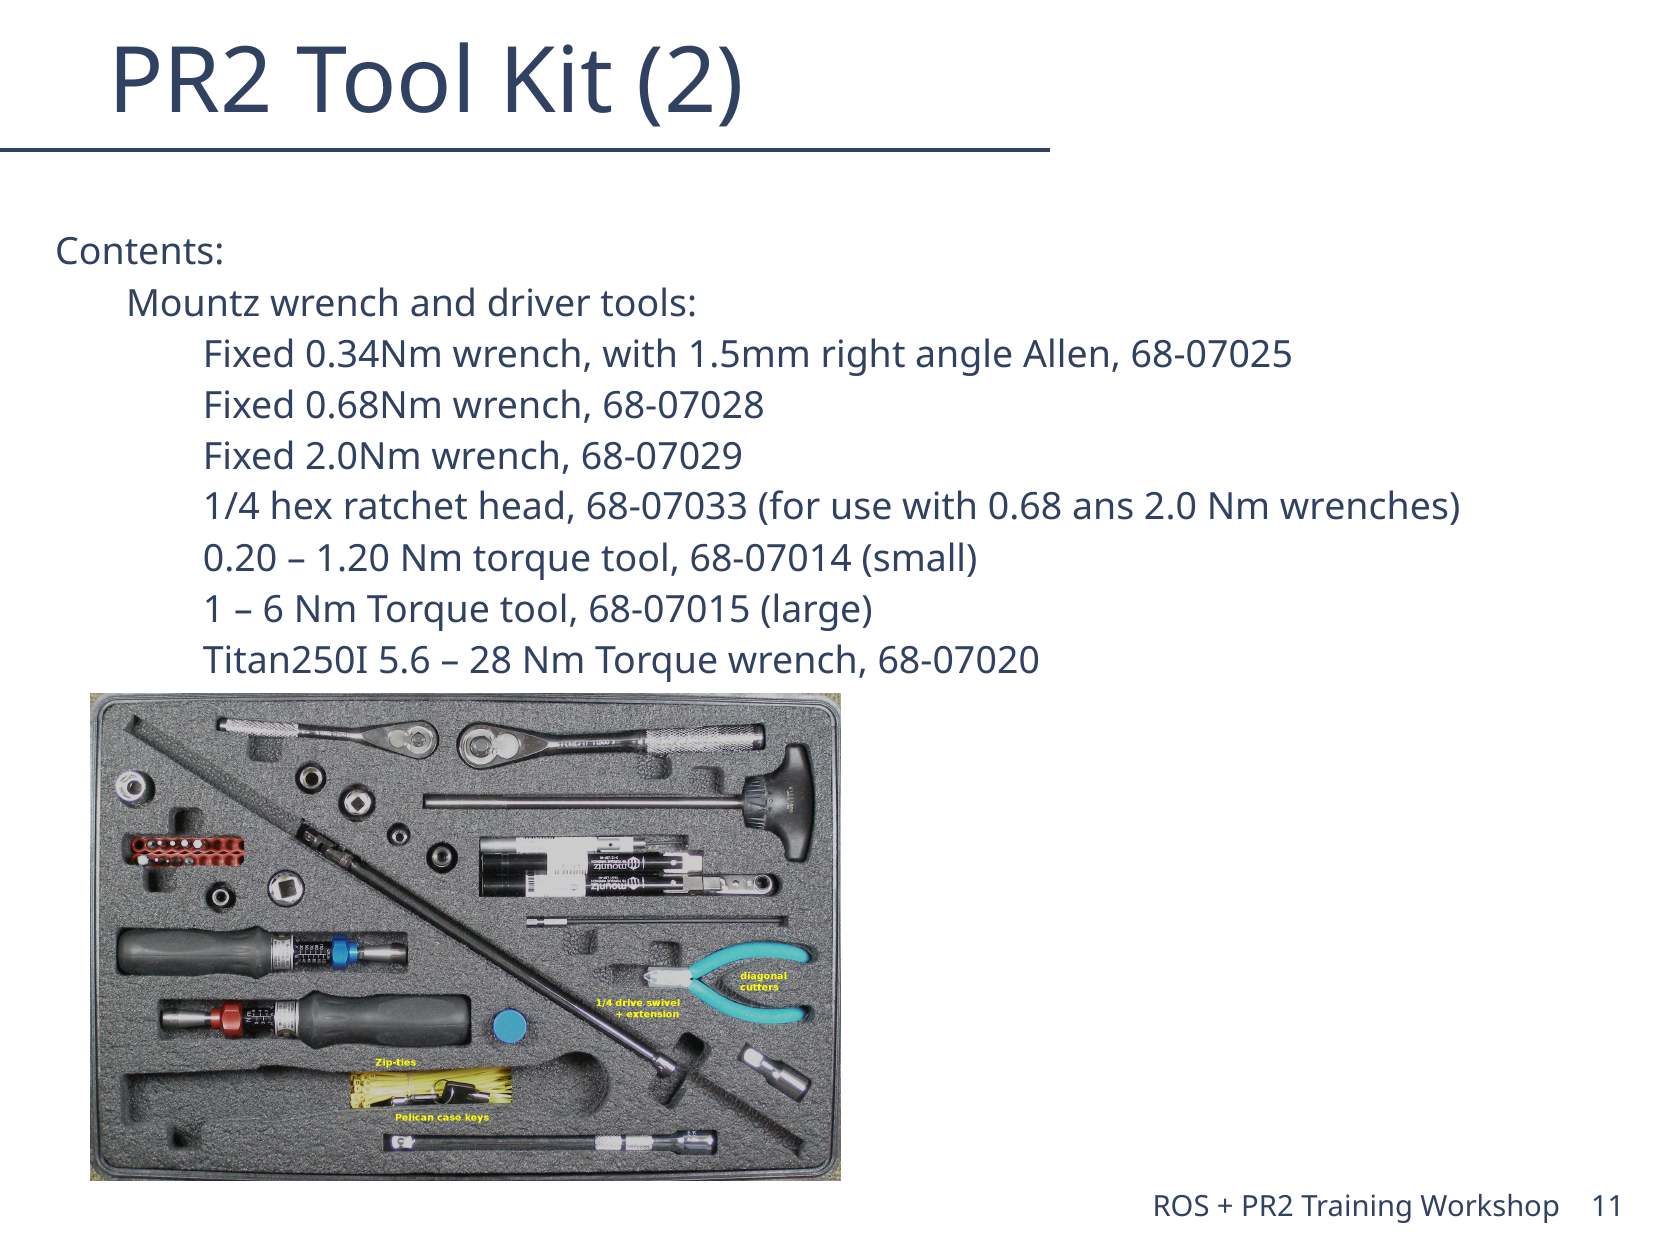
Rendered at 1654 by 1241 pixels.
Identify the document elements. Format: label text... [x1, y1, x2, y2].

list Contents: Mountz wrench and driver tools: Fixed 0.34Nm wrench, with 1.5mm right angle Allen, 68-07025 Fixed 0.68Nm wrench, 68-07028 Fixed 2.0Nm wrench, 68-07029 1/4 hex ratchet head, 68-07033 (for use with 0.68 ans 2.0 Nm wrenches) 0.20 – 1.20 Nm torque tool, 68-07014 (small) 1 – 6 Nm Torque tool, 68-07015 (large) Titan250I 5.6 – 28 Nm Torque wrench, 68-07020 - See support.willowgarage.com to order replacement parts. [37, 225, 1571, 1109]
title PR2 Tool Kit (2) [108, 0, 1597, 155]
picture [90, 693, 841, 1181]
